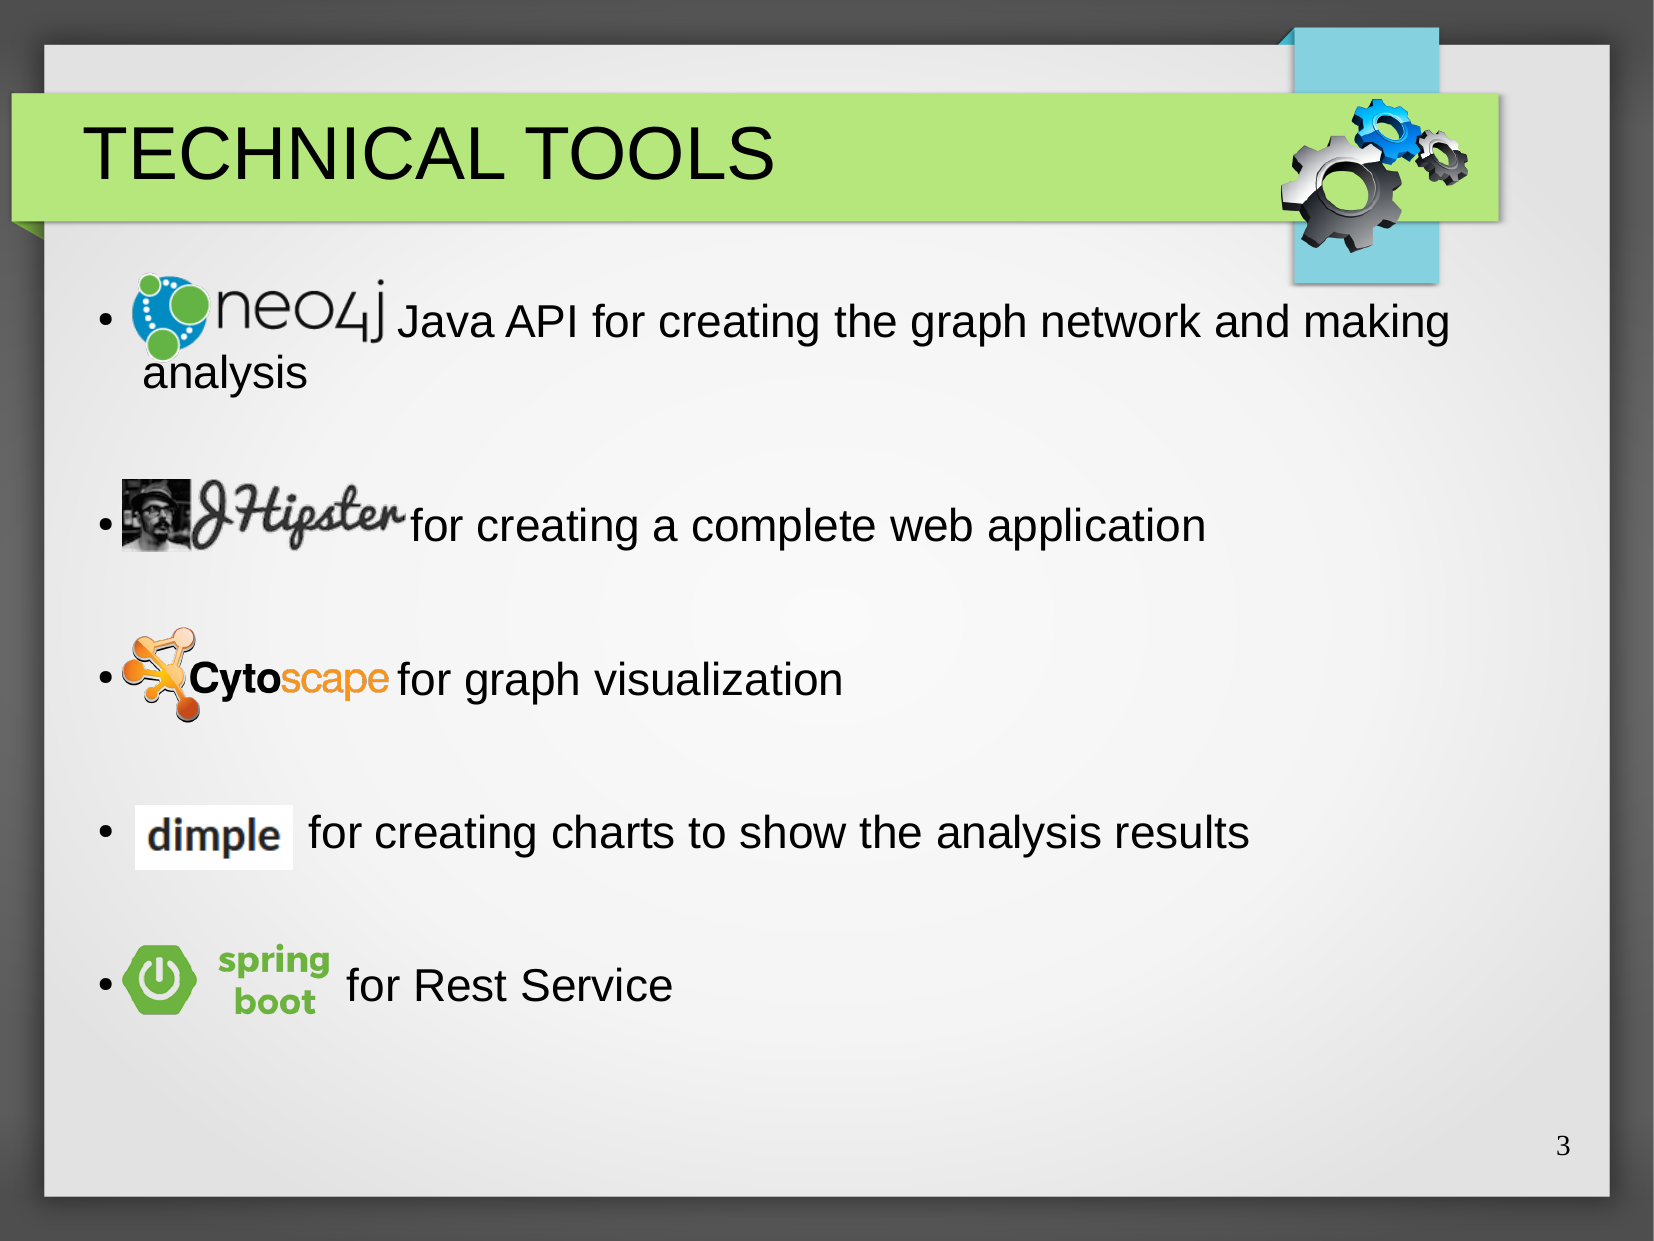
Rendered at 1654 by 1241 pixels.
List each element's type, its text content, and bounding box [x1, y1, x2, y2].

picture [0, 0, 1654, 1241]
list Java API for creating the graph network and making analysis for creating a complete web application for graph visualization for creating charts to show the analysis results for Rest Service [82, 295, 1571, 1015]
title TECHNICAL TOOLS [82, 94, 1260, 213]
